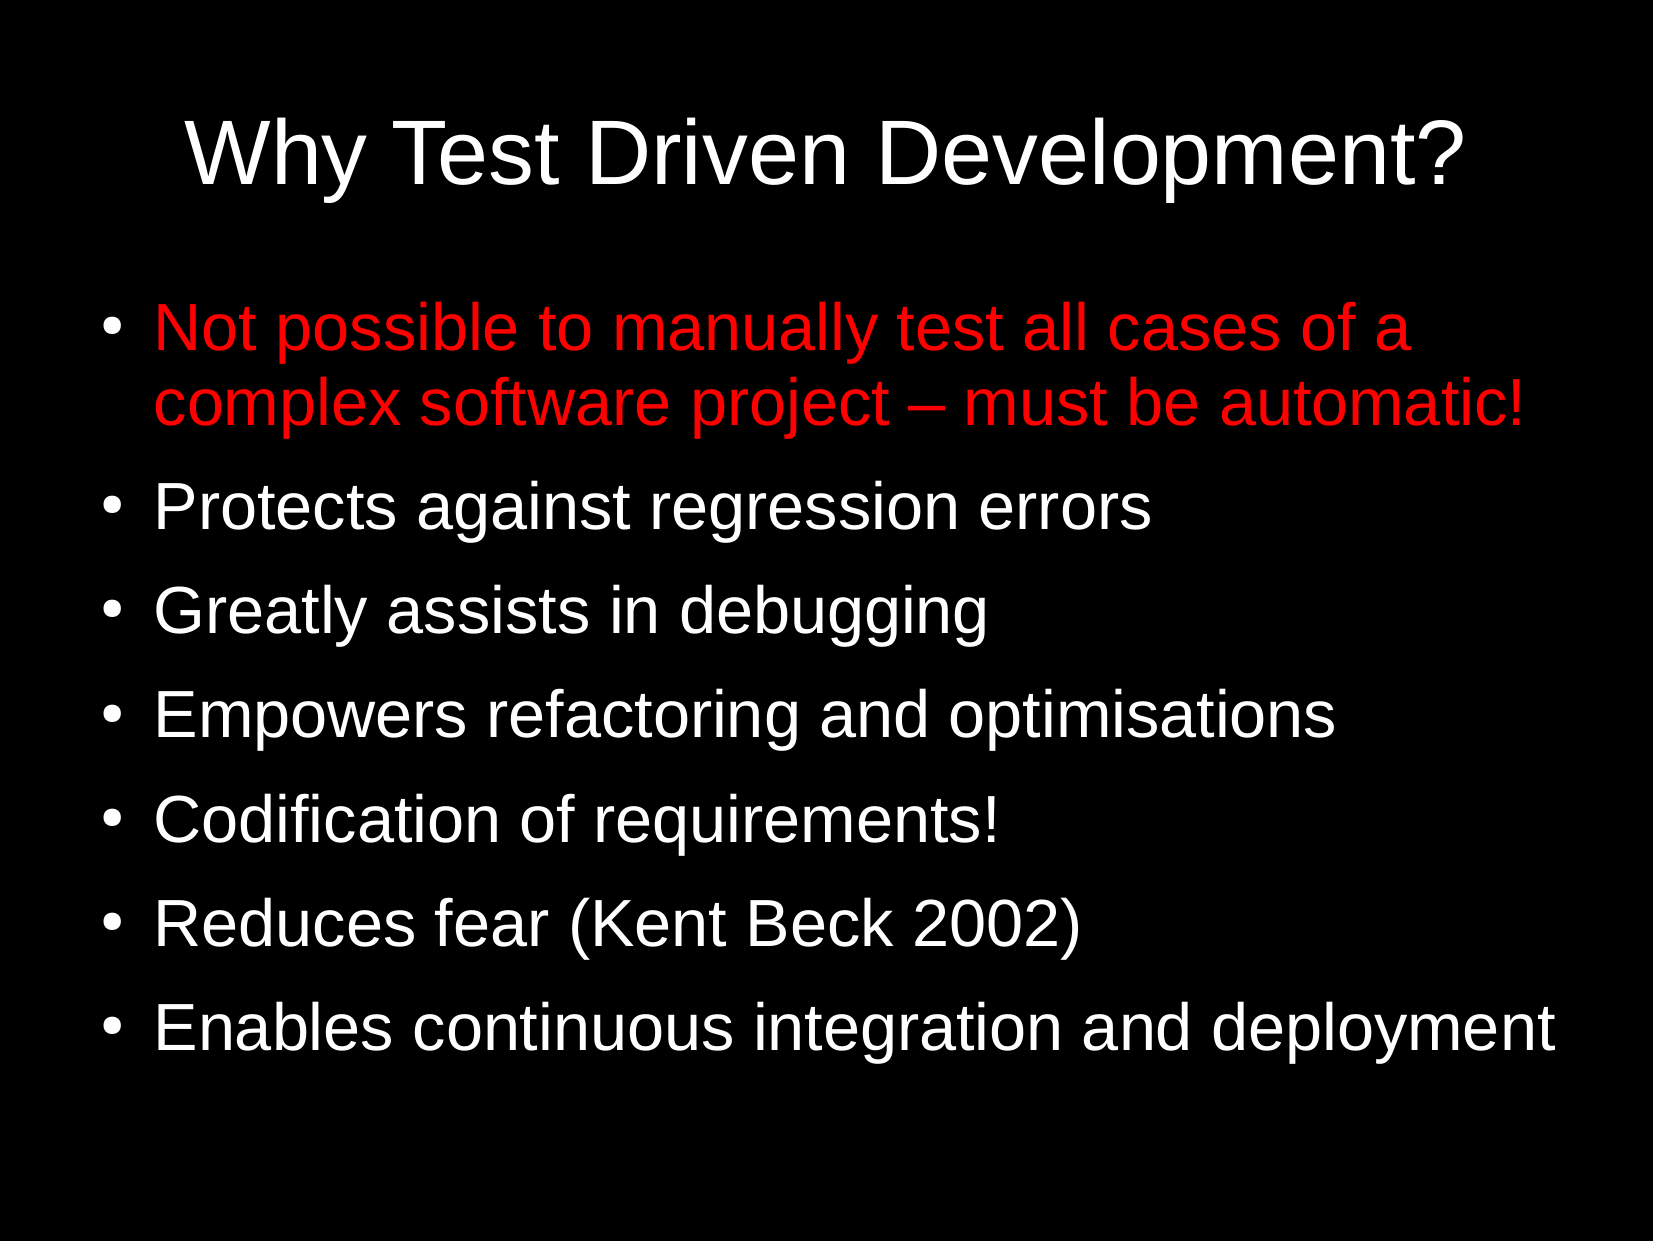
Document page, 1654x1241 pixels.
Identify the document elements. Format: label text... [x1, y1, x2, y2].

list Not possible to manually test all cases of a complex software project – must be automatic! Protects against regression errors Greatly assists in debugging Empowers refactoring and optimisations Codification of requirements! Reduces fear (Kent Beck 2002) Enables continuous integration and deployment [82, 290, 1571, 1109]
title Why Test Driven Development? [82, 49, 1571, 257]
